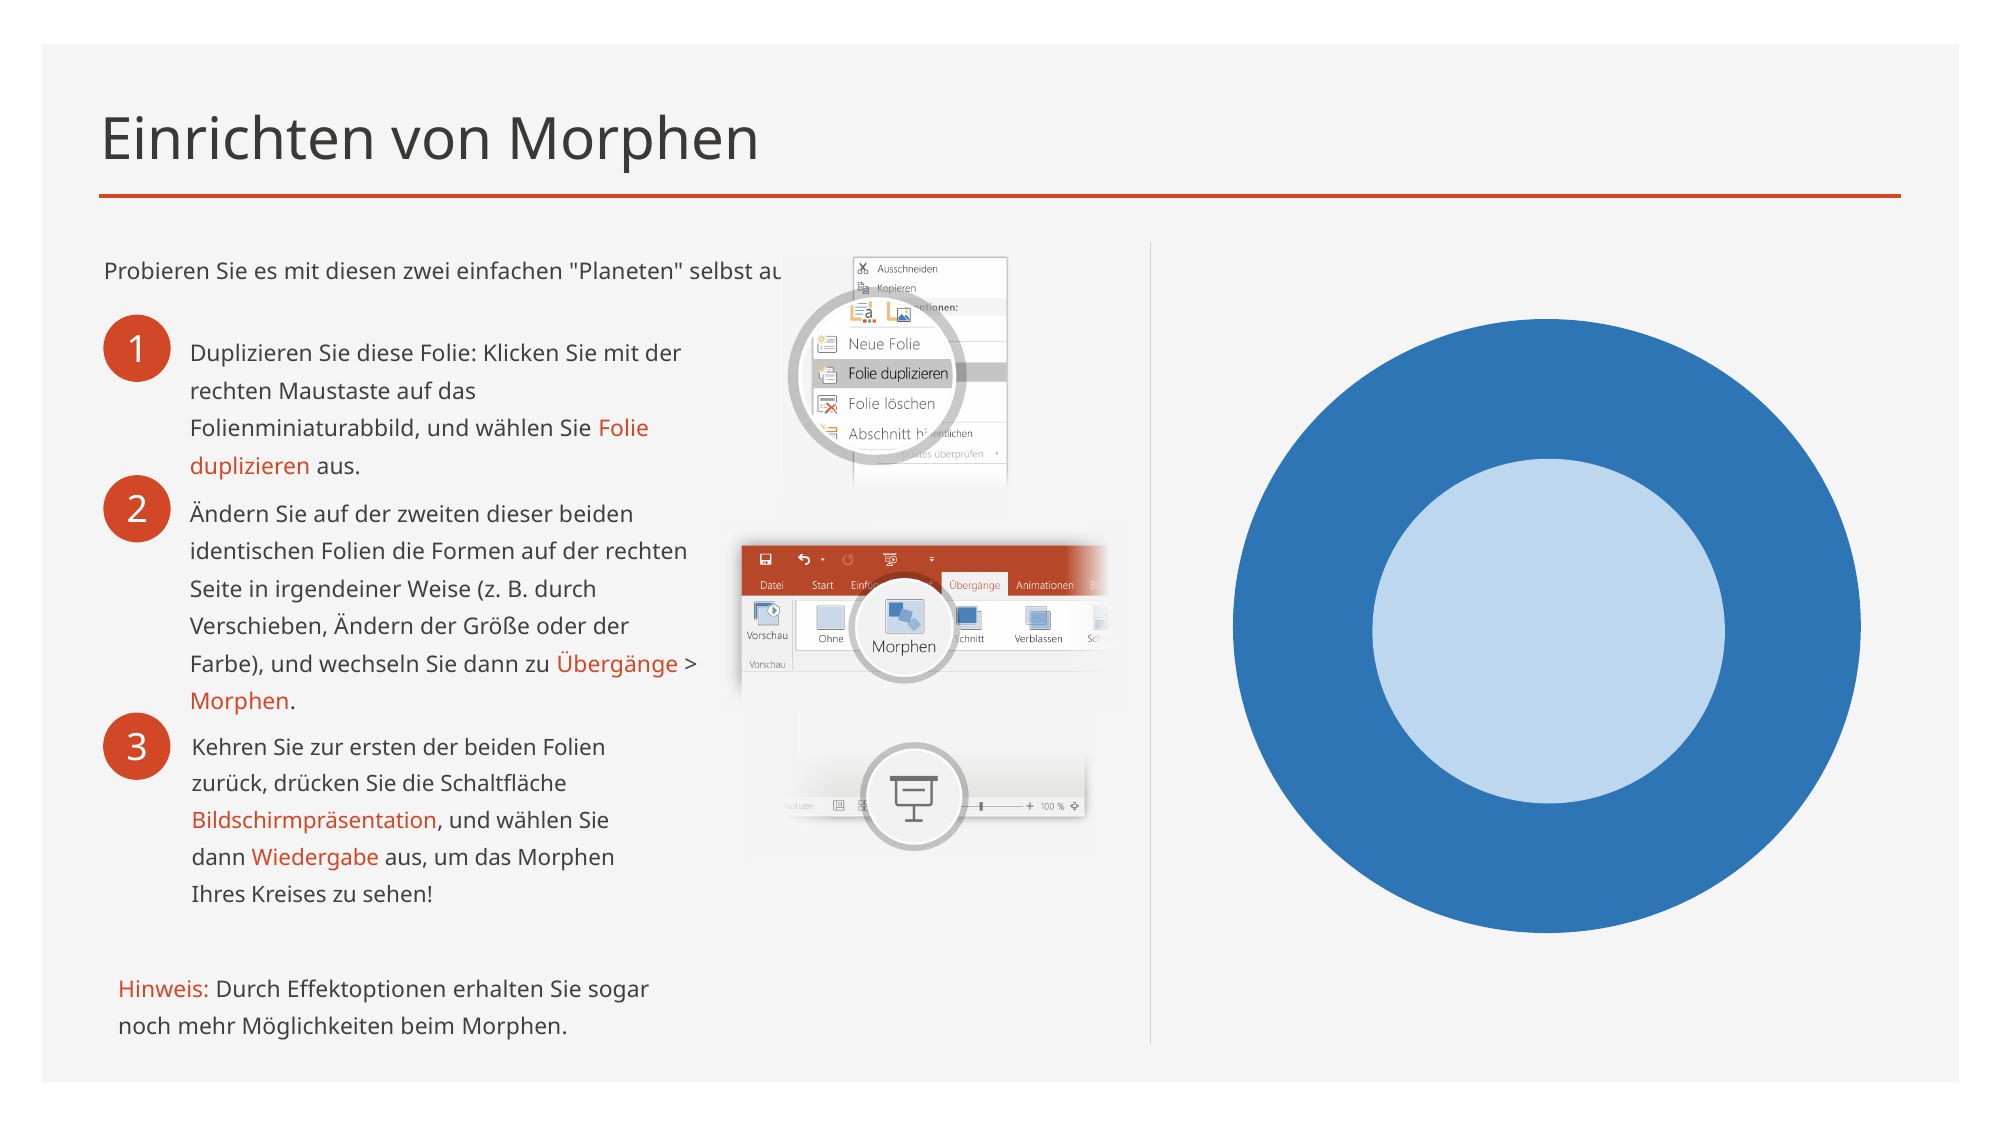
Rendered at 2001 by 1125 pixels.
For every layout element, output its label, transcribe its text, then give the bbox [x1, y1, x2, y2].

text_box Hinweis: Durch Effektoptionen erhalten Sie sogar noch mehr Möglichkeiten beim Morphen. [103, 956, 670, 1071]
text_box [1232, 319, 1861, 934]
picture [721, 251, 1127, 711]
text_box [121, 378, 153, 382]
text_box Ändern Sie auf der zweiten dieser beiden identischen Folien die Formen auf der rechten Seite in irgendeiner Weise (z. B. durch Verschieben, Ändern der Größe oder der Farbe), und wechseln Sie dann zu Übergänge > Morphen. [174, 481, 722, 721]
text_box 3 [91, 715, 176, 776]
text_box [122, 539, 152, 543]
text_box Kehren Sie zur ersten der beiden Folien zurück, drücken Sie die Schaltfläche Bildschirmpräsentation, und wählen Sie dann Wiedergabe aus, um das Morphen Ihres Kreises zu sehen! [176, 715, 634, 916]
title Einrichten von Morphen [85, 73, 1214, 179]
text_box Probieren Sie es mit diesen zwei einfachen "Planeten" selbst aus: [88, 238, 928, 317]
text_box [121, 776, 153, 780]
text_box Duplizieren Sie diese Folie: Klicken Sie mit der rechten Maustaste auf das Folienminiaturabbild, und wählen Sie Folie duplizieren aus. [174, 321, 723, 472]
picture [746, 712, 1098, 859]
text_box 2 [91, 477, 184, 539]
text_box 1 [91, 317, 184, 378]
